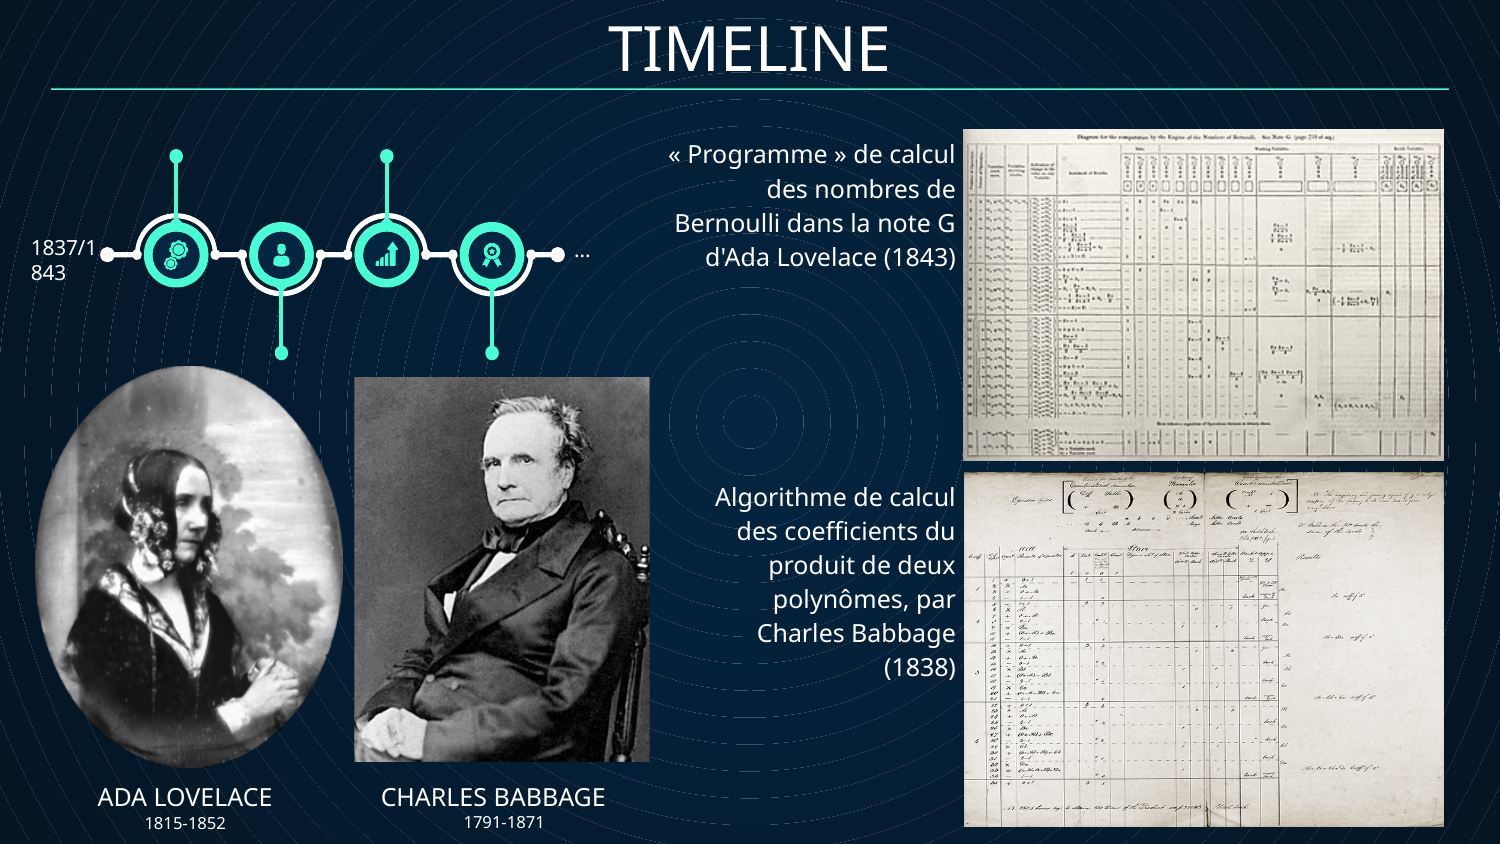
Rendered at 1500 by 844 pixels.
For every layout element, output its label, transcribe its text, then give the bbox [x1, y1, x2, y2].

title ... [559, 221, 662, 299]
title TIMELINE [51, 90, 1449, 99]
text_box [169, 149, 183, 164]
text_box ADA LOVELACE [82, 772, 366, 817]
picture [354, 377, 650, 762]
text_box [380, 149, 394, 164]
text_box Algorithme de calcul des coefficients du produit de deux polynômes, par Charles Babbage (1838) [663, 472, 971, 684]
picture [35, 366, 343, 768]
text_box 1815-1852 [129, 804, 343, 839]
picture [964, 472, 1444, 827]
text_box [485, 345, 499, 361]
picture [963, 129, 1444, 461]
text_box [119, 214, 559, 295]
text_box CHARLES BABBAGE [366, 772, 721, 817]
text_box [274, 345, 289, 361]
text_box 1791-1871 [448, 803, 662, 838]
title TIMELINE [51, 0, 1449, 88]
text_box « Programme » de calcul des nombres de Bernoulli dans la note G d'Ada Lovelace (1843) [651, 129, 971, 292]
title 1837/1843 [15, 219, 119, 296]
